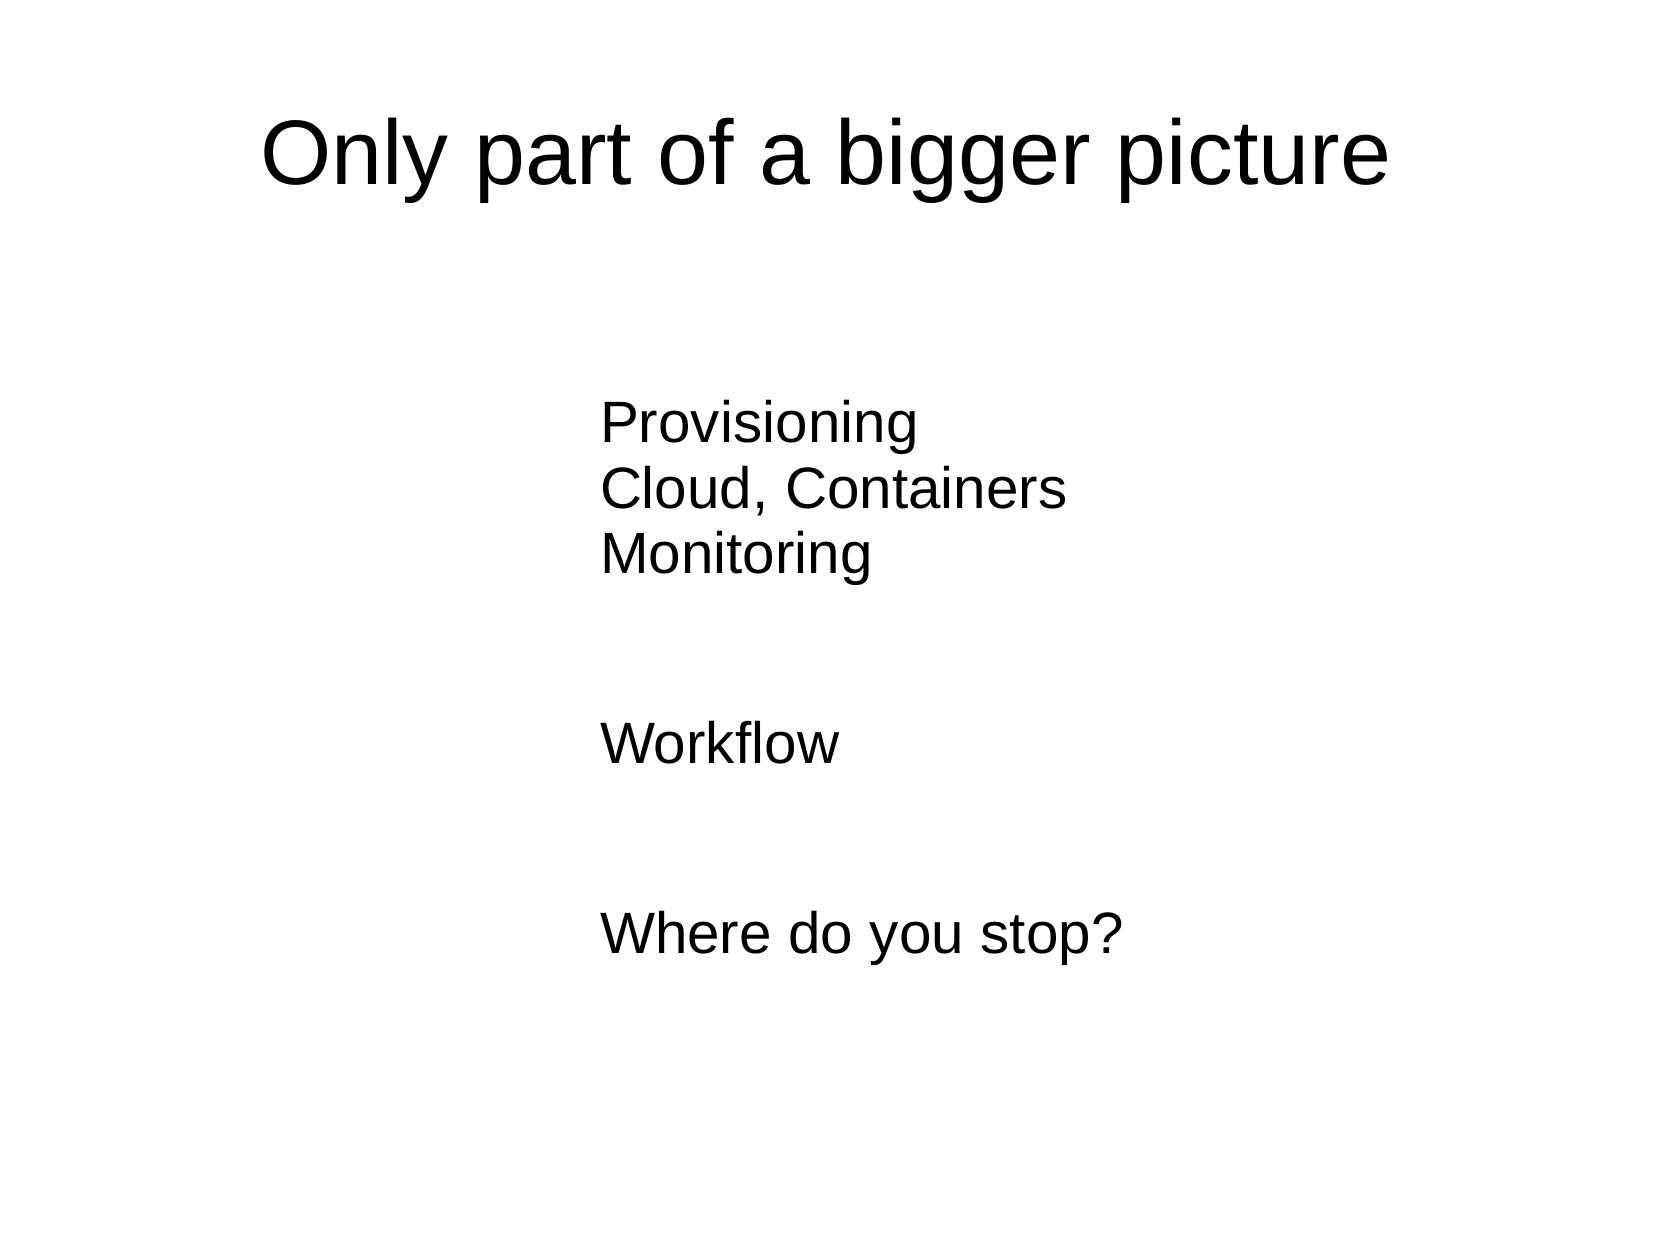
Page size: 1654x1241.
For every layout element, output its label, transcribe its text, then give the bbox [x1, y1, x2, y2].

title Only part of a bigger picture [82, 49, 1571, 257]
list Provisioning Cloud, Containers Monitoring Workflow Where do you stop? [600, 390, 1141, 1110]
